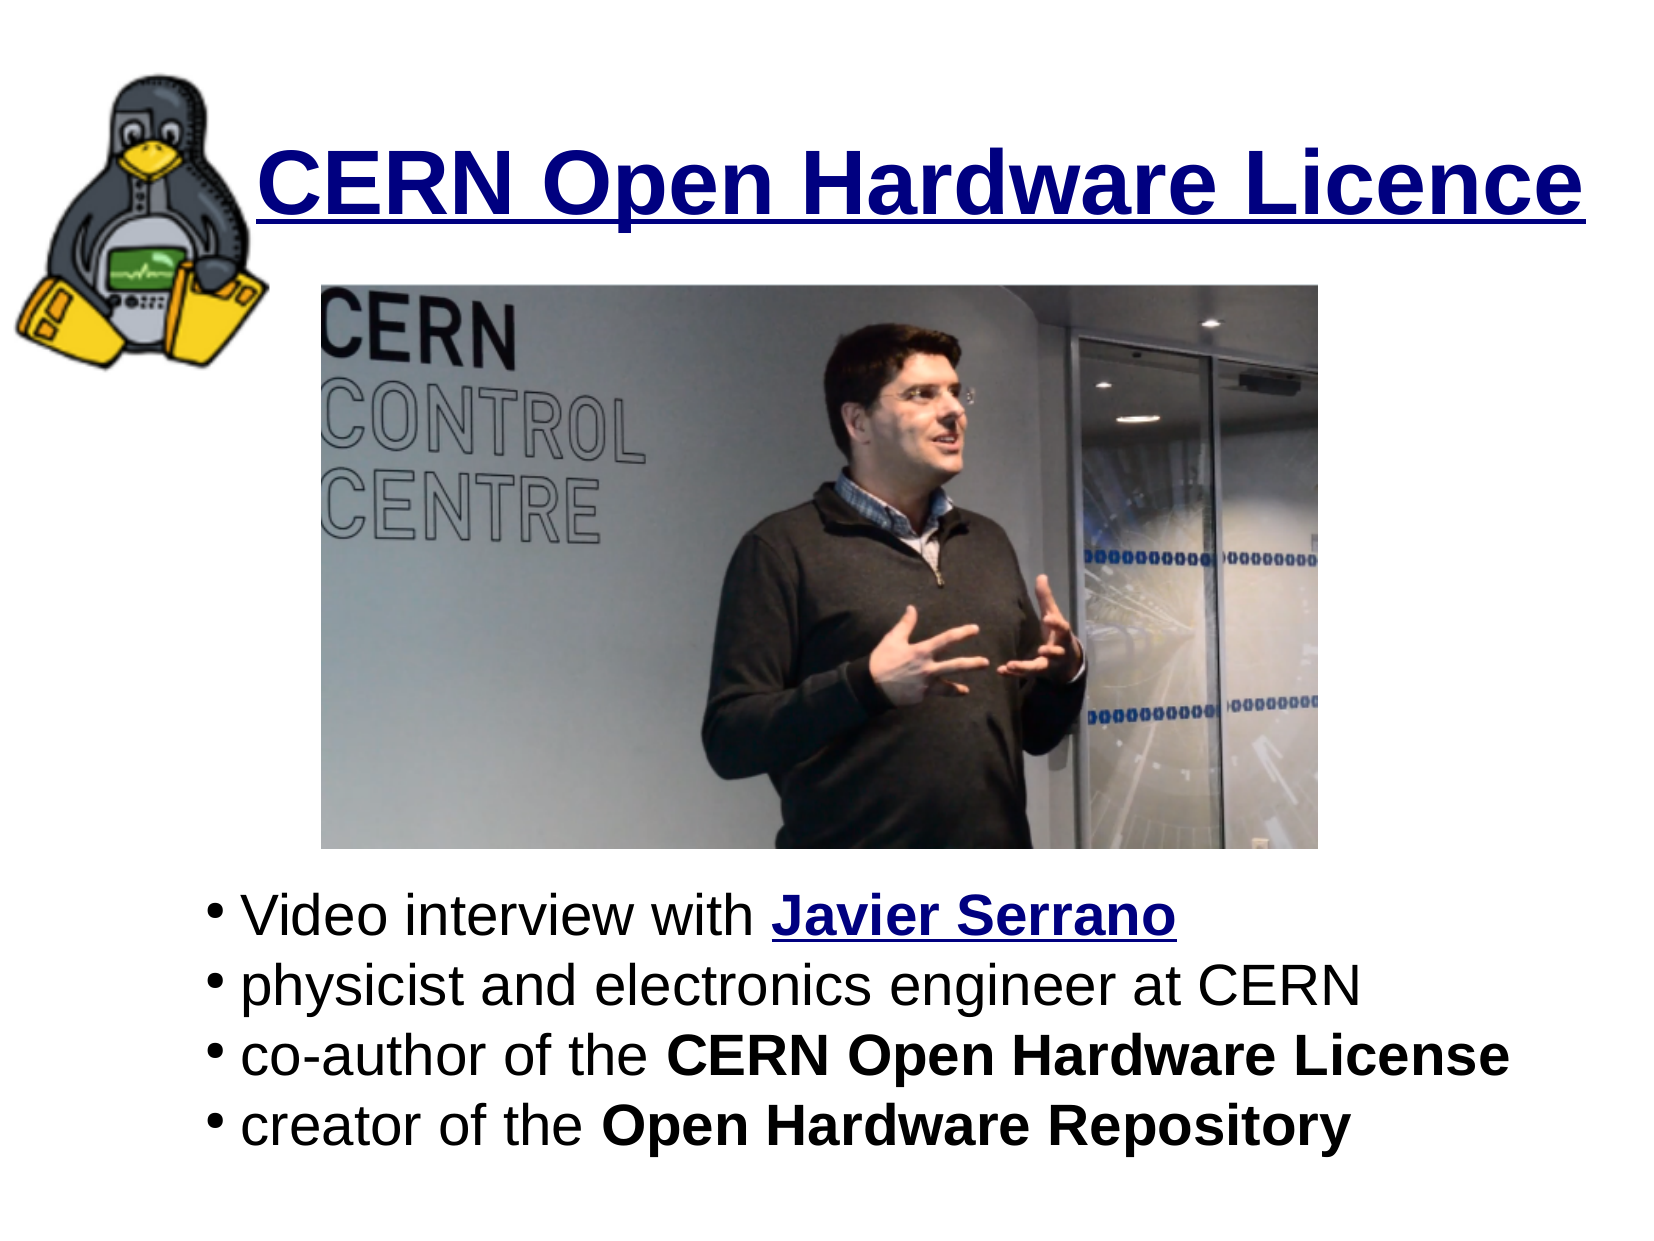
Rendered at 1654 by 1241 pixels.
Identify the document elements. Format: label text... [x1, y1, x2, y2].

text_box Video interview with Javier Serrano physicist and electronics engineer at CERN co-author of the CERN Open Hardware License creator of the Open Hardware Repository [204, 237, 1654, 1183]
picture [12, 54, 283, 384]
title CERN Open Hardware Licence [177, 77, 1654, 288]
